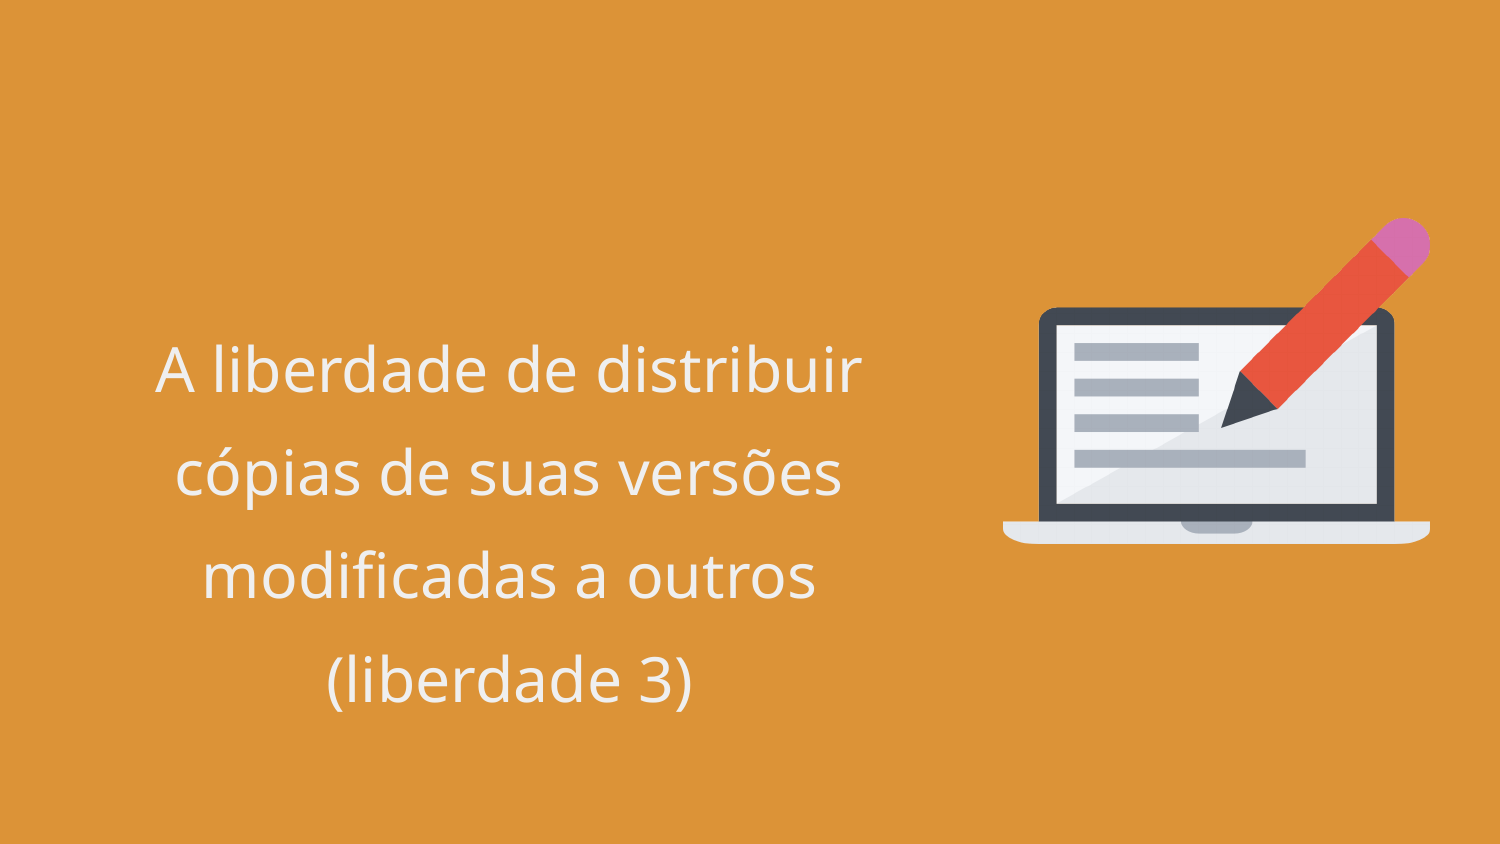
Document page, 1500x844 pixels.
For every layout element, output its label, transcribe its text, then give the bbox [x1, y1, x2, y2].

text_box A liberdade de distribuir cópias de suas versões modificadas a outros (liberdade 3) [47, 286, 973, 633]
picture [1003, 218, 1430, 544]
